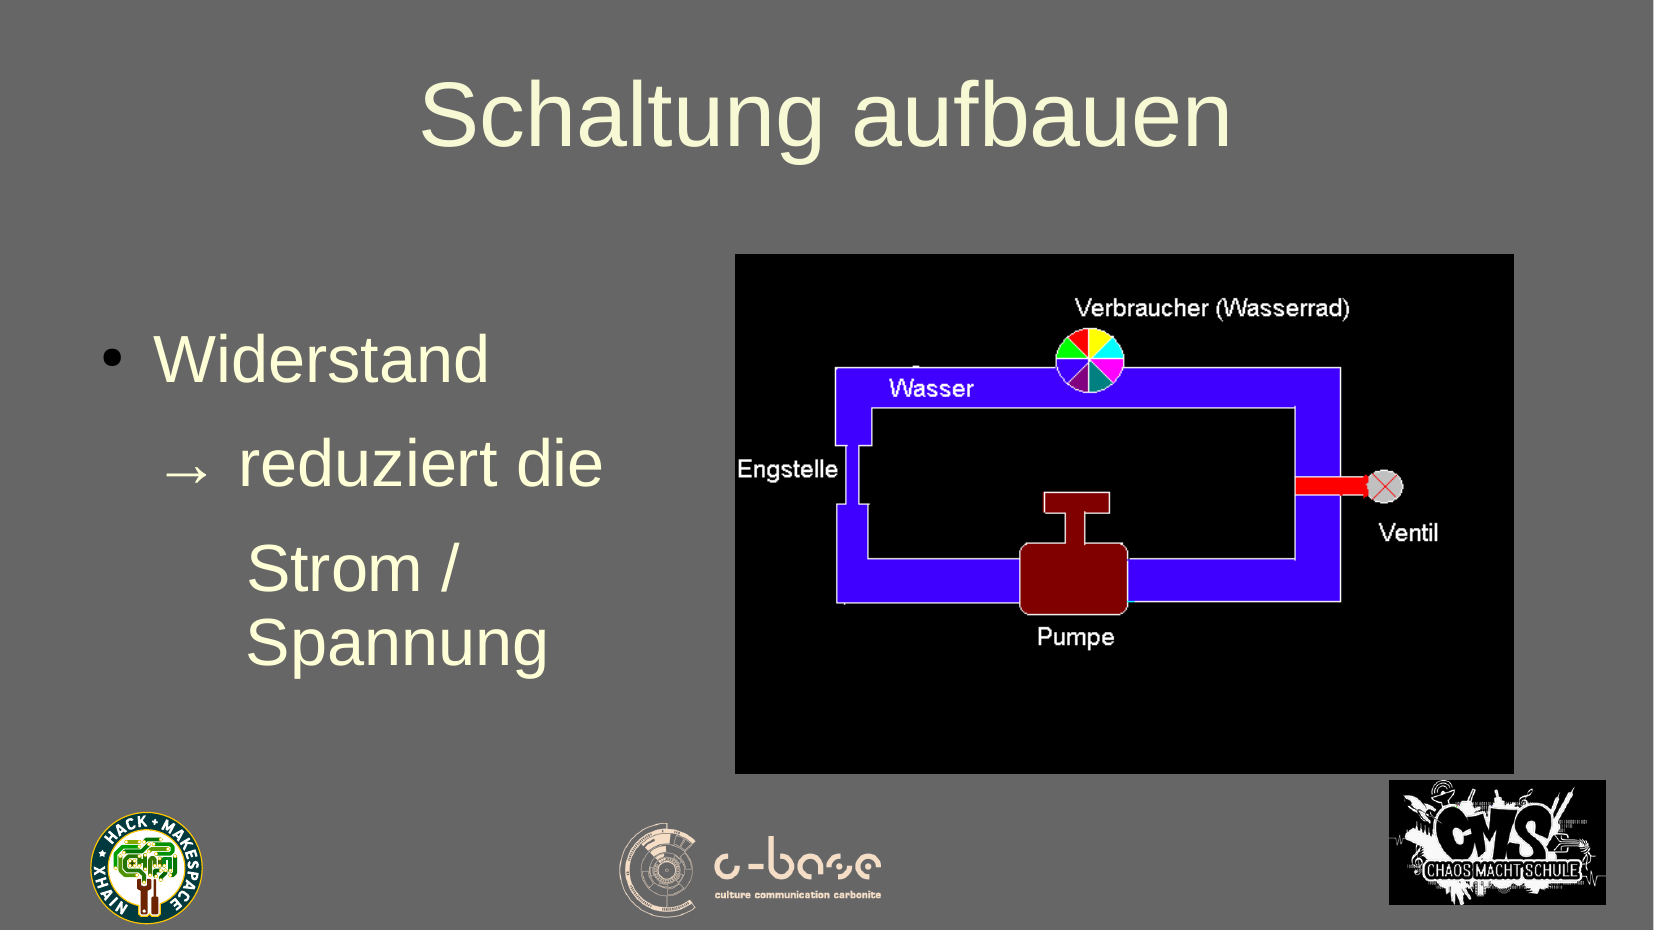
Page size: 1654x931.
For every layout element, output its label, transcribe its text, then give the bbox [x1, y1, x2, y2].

picture [735, 254, 1514, 774]
picture [1389, 780, 1606, 905]
title Schaltung aufbauen [82, 37, 1571, 193]
picture [609, 809, 897, 931]
list Widerstand → reduziert die Strom / Spannung [82, 217, 1571, 758]
